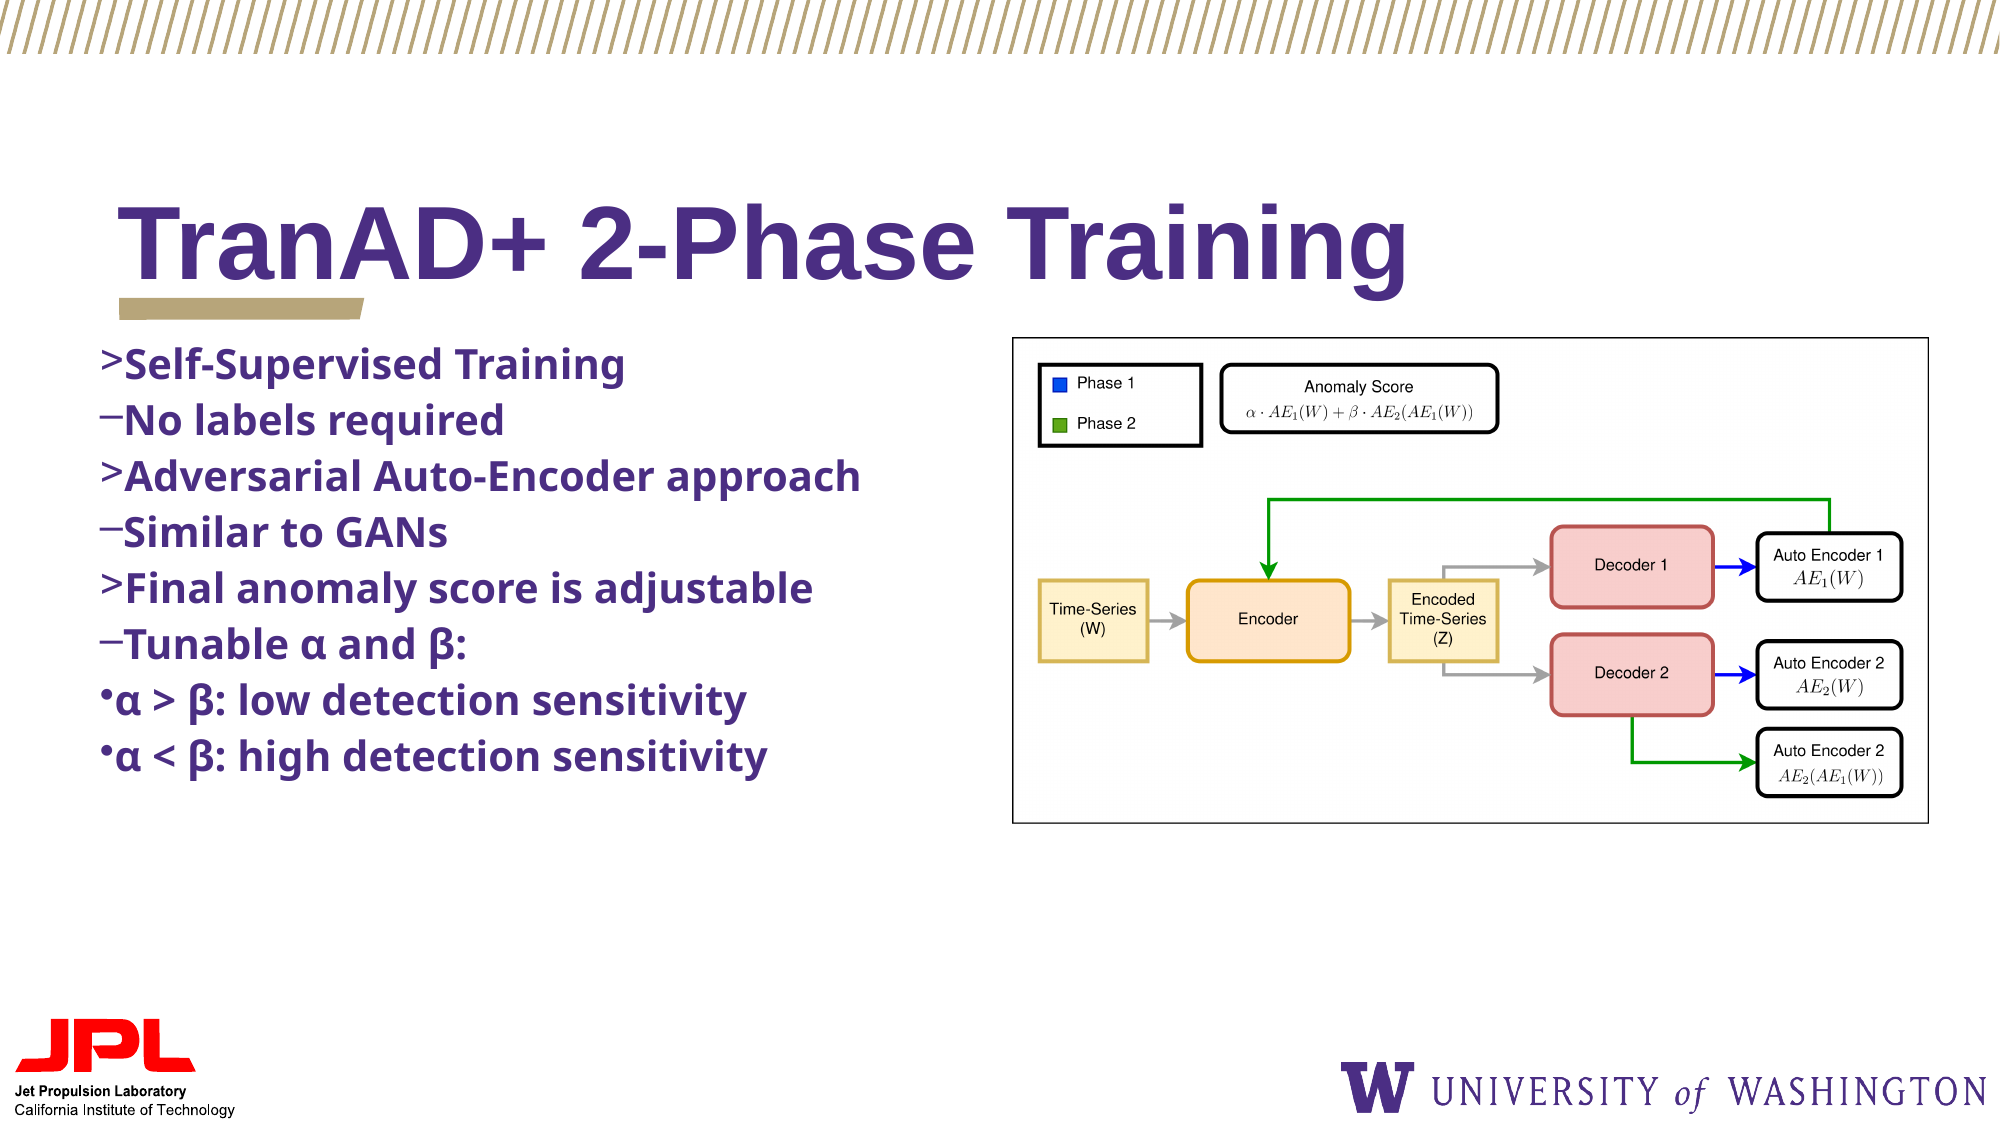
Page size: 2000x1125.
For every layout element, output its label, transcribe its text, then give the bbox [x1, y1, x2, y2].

picture [1012, 337, 1929, 825]
list Self-Supervised Training No labels required Adversarial Auto-Encoder approach Similar to GANs Final anomaly score is adjustable Tunable α and β: α > β: low detection sensitivity α < β: high detection sensitivity [99, 337, 979, 976]
title TranAD+ 2-Phase Training [117, 112, 1918, 300]
